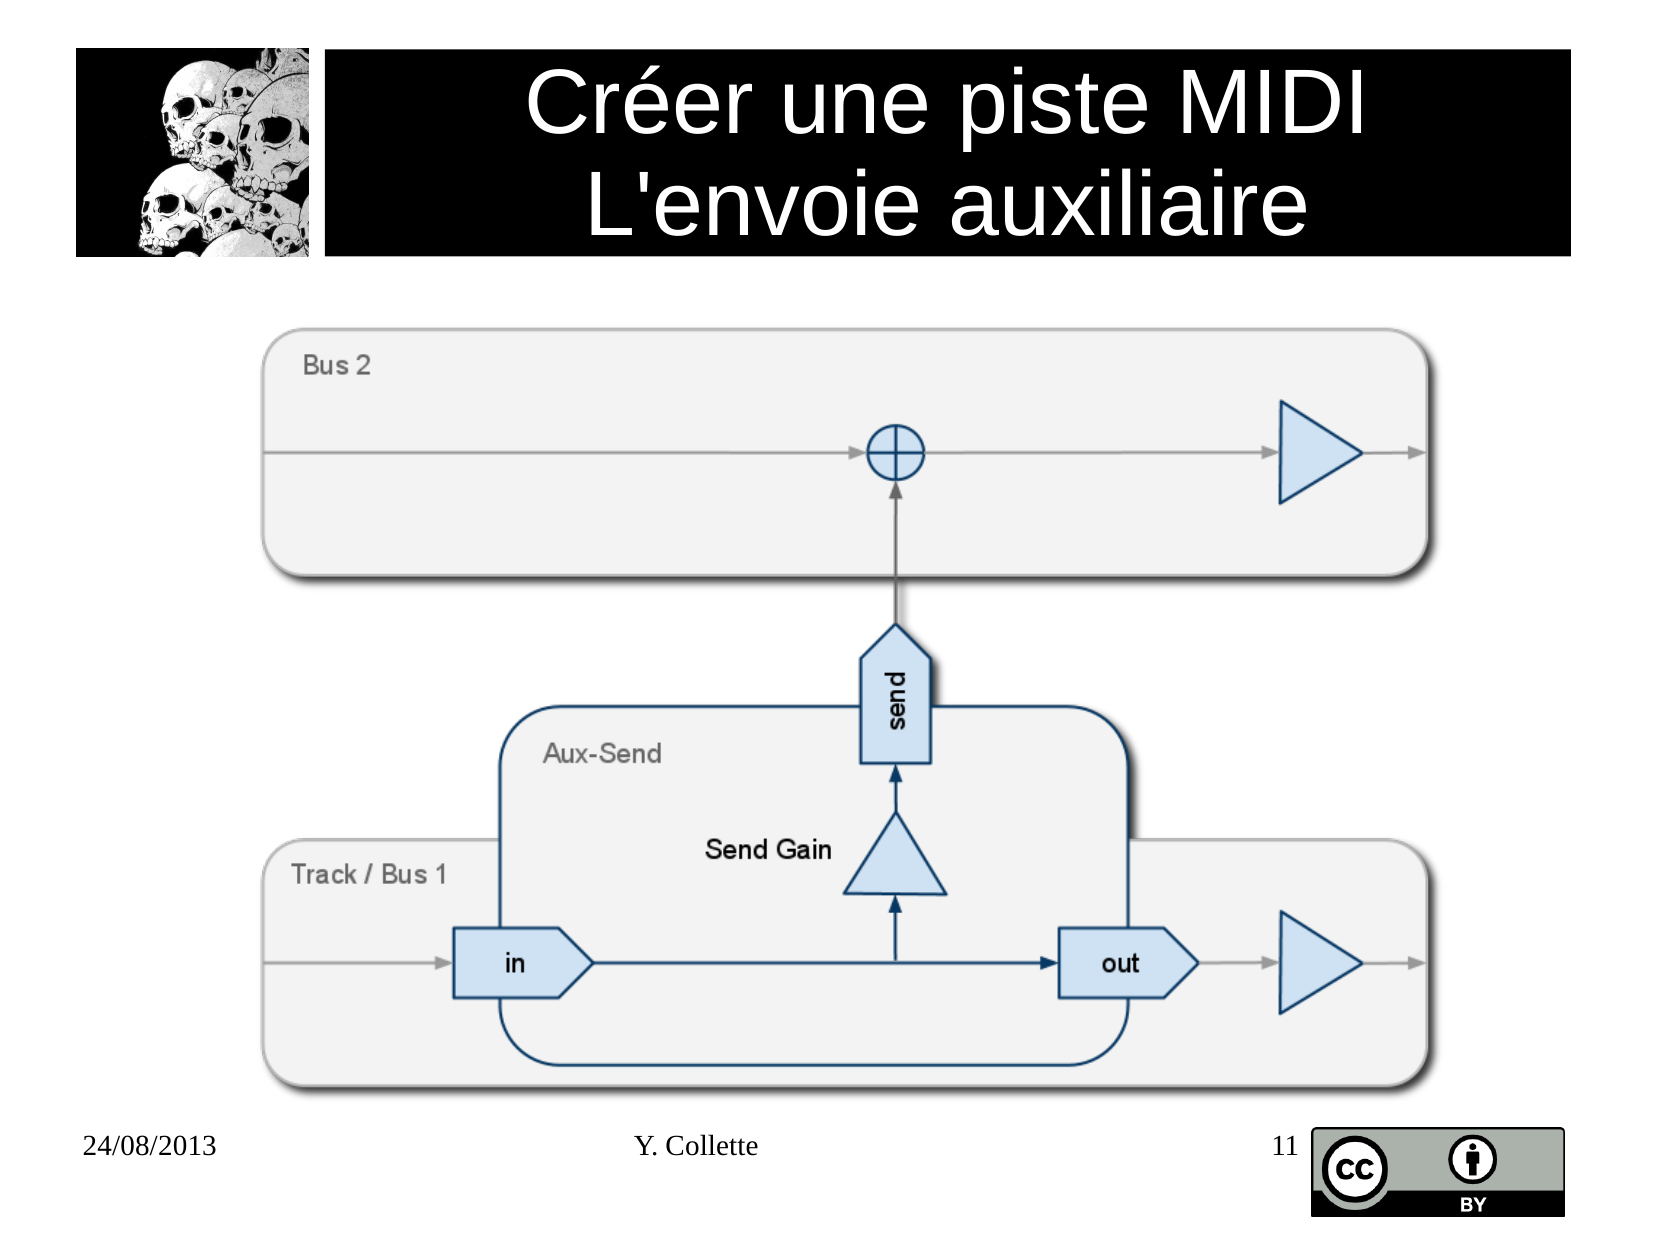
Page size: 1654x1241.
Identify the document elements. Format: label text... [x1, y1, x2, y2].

picture [76, 48, 309, 257]
picture [248, 321, 1446, 1105]
title Créer une piste MIDI L'envoie auxiliaire [324, 49, 1571, 257]
picture [1311, 1127, 1565, 1217]
